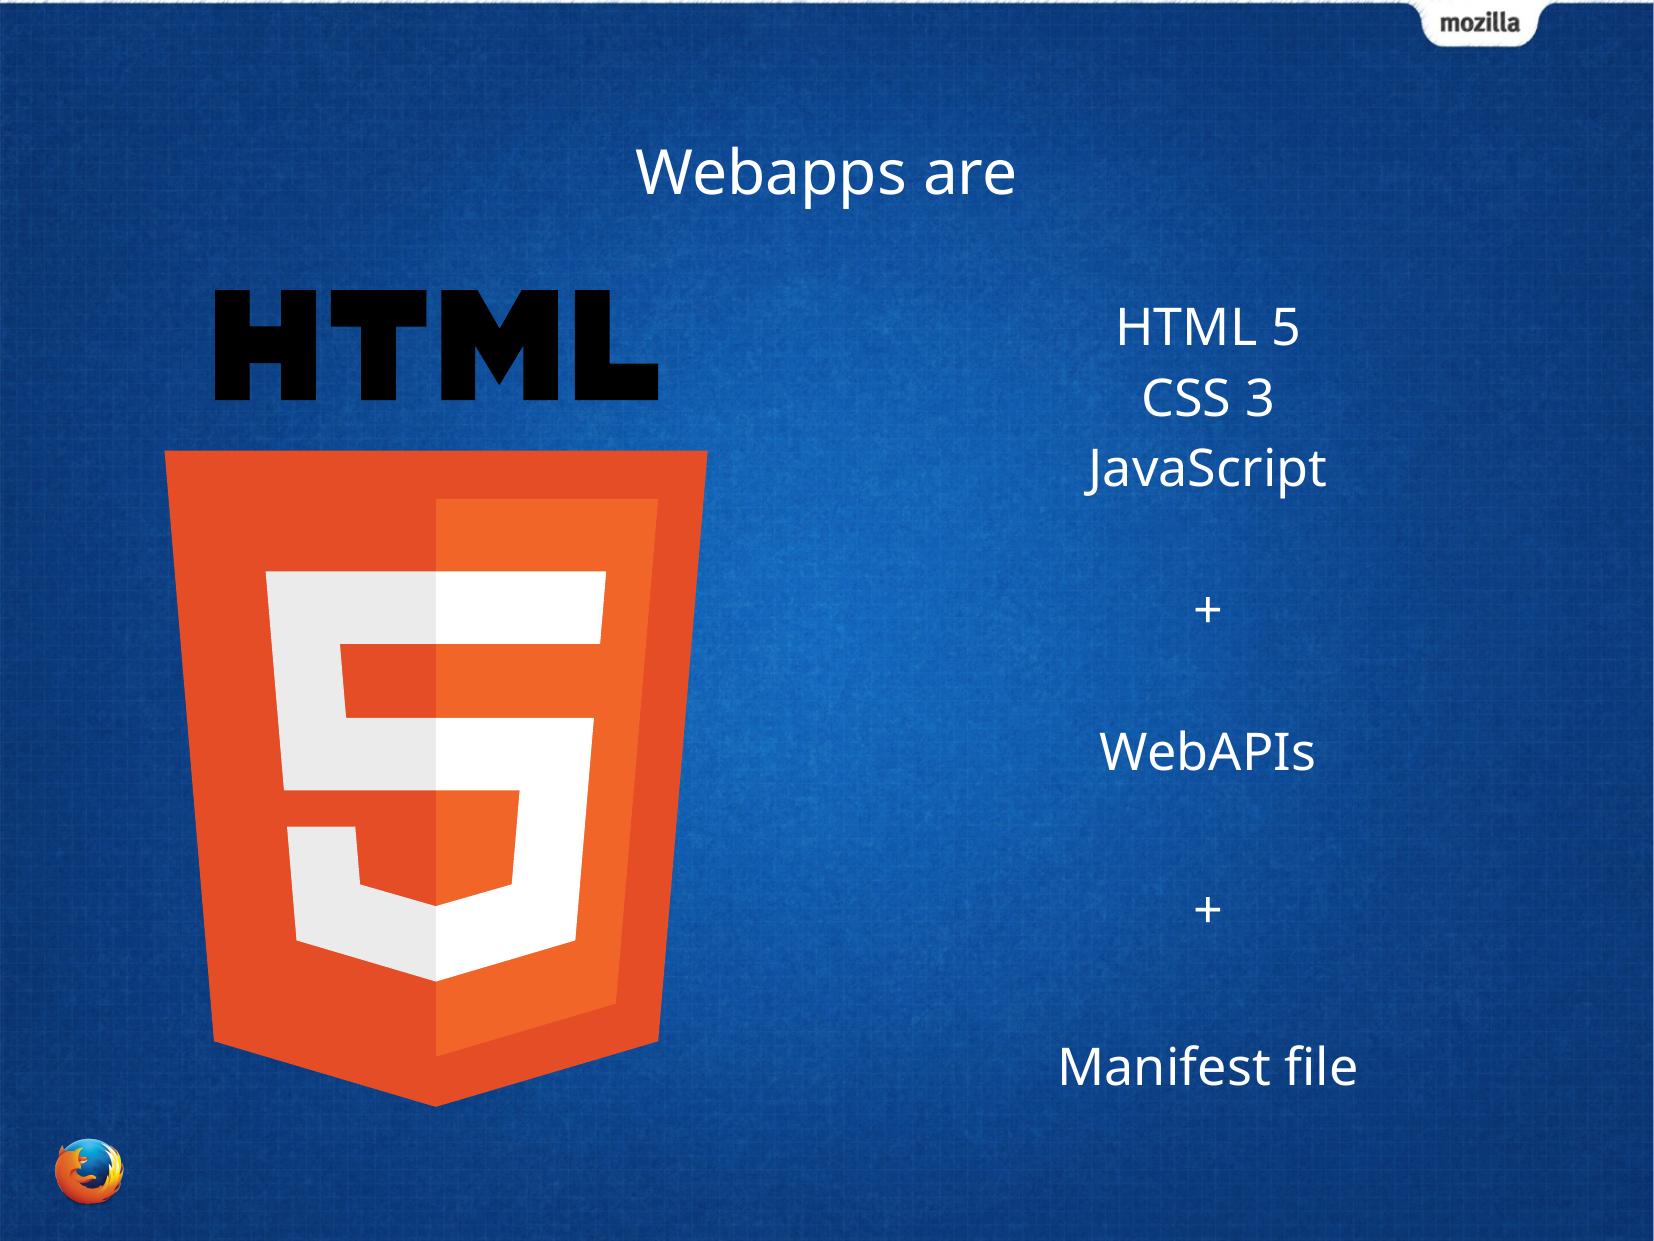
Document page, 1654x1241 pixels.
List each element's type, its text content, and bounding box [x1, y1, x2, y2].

title Webapps are [82, 49, 1571, 257]
picture [0, 0, 1654, 1241]
list HTML 5 CSS 3 JavaScript + WebAPIs + Manifest file [845, 289, 1572, 1108]
